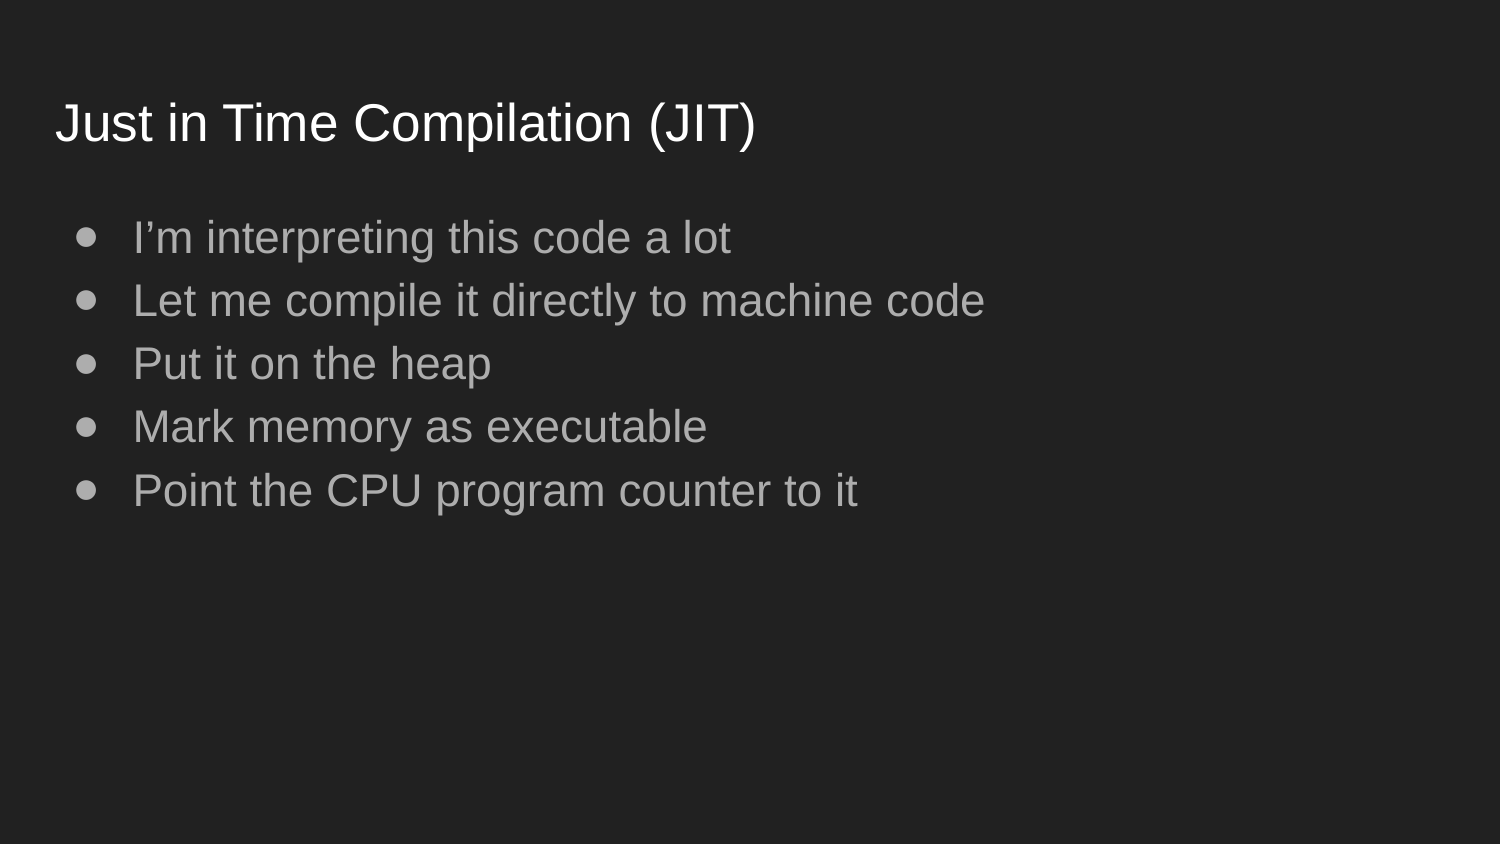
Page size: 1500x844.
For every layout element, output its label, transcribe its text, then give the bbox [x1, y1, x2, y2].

title Just in Time Compilation (JIT) [40, 72, 920, 167]
list I’m interpreting this code a lot Let me compile it directly to machine code Put it on the heap Mark memory as executable Point the CPU program counter to it [42, 184, 1500, 618]
